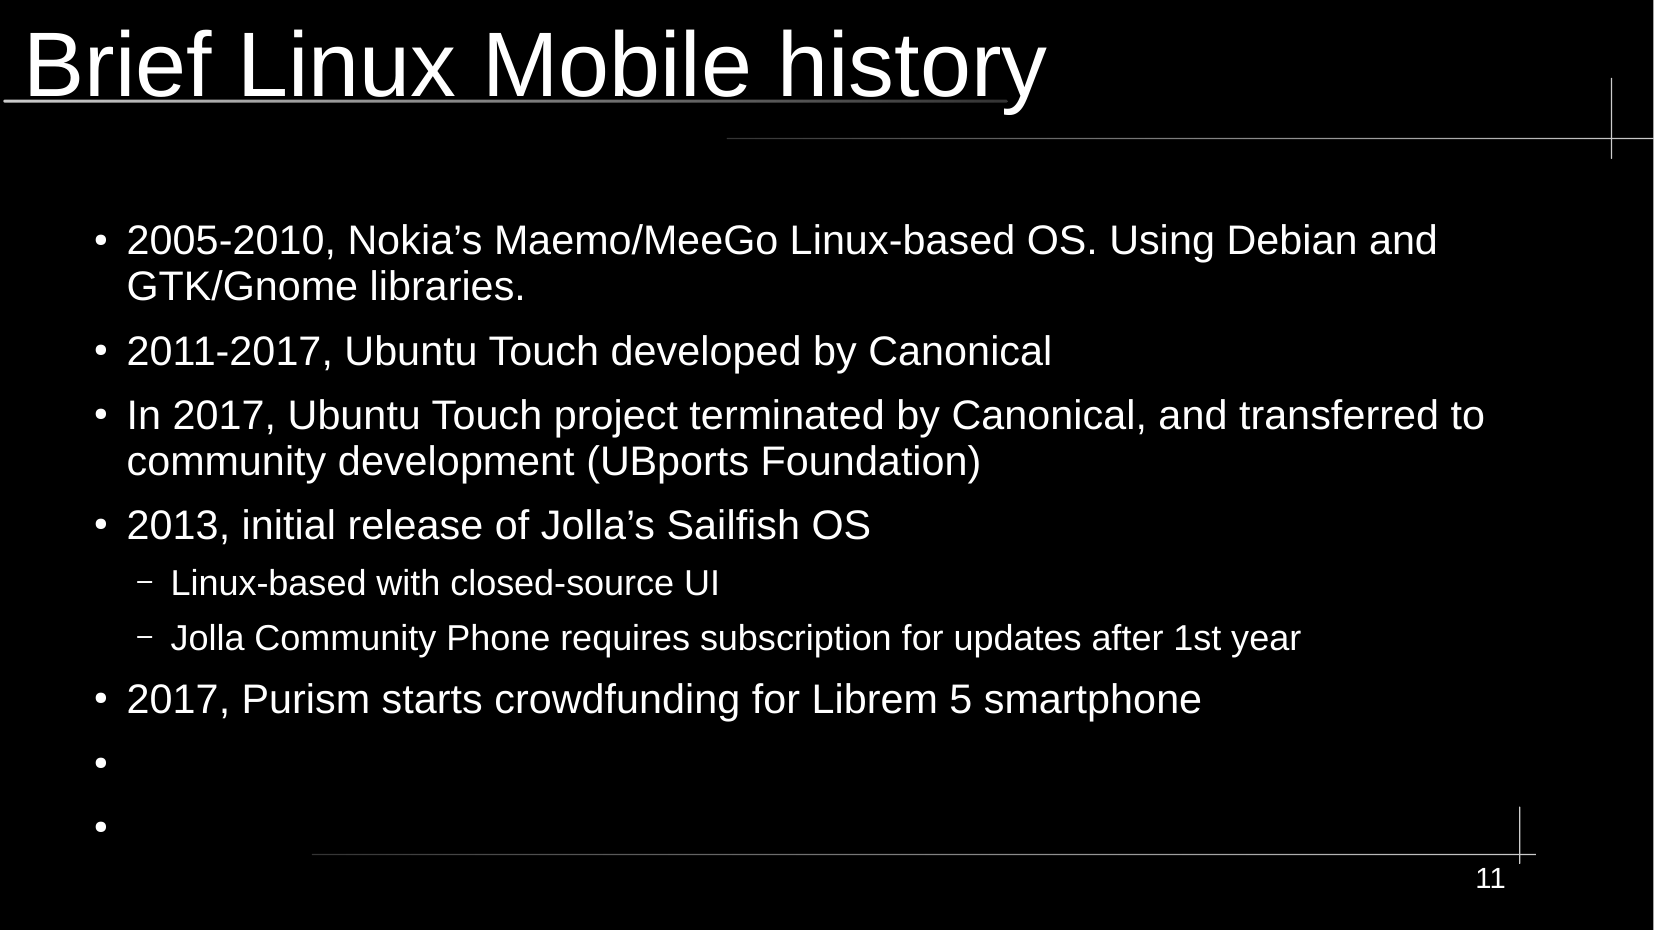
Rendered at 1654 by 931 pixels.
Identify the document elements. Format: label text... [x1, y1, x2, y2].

title Brief Linux Mobile history [23, 11, 1589, 119]
list 2005-2010, Nokia’s Maemo/MeeGo Linux-based OS. Using Debian and GTK/Gnome libraries. 2011-2017, Ubuntu Touch developed by Canonical In 2017, Ubuntu Touch project terminated by Canonical, and transferred to community development (UBports Foundation) 2013, initial release of Jolla’s Sailfish OS Linux-based with closed-source UI Jolla Community Phone requires subscription for updates after 1st year 2017, Purism starts crowdfunding for Librem 5 smartphone 2020, Pine64 PinePhone (2020) and PinePhone Pro (2022) 2024, FuriLabs launch the FLX1 running FuriOS (Droidian fork) [82, 217, 1571, 863]
